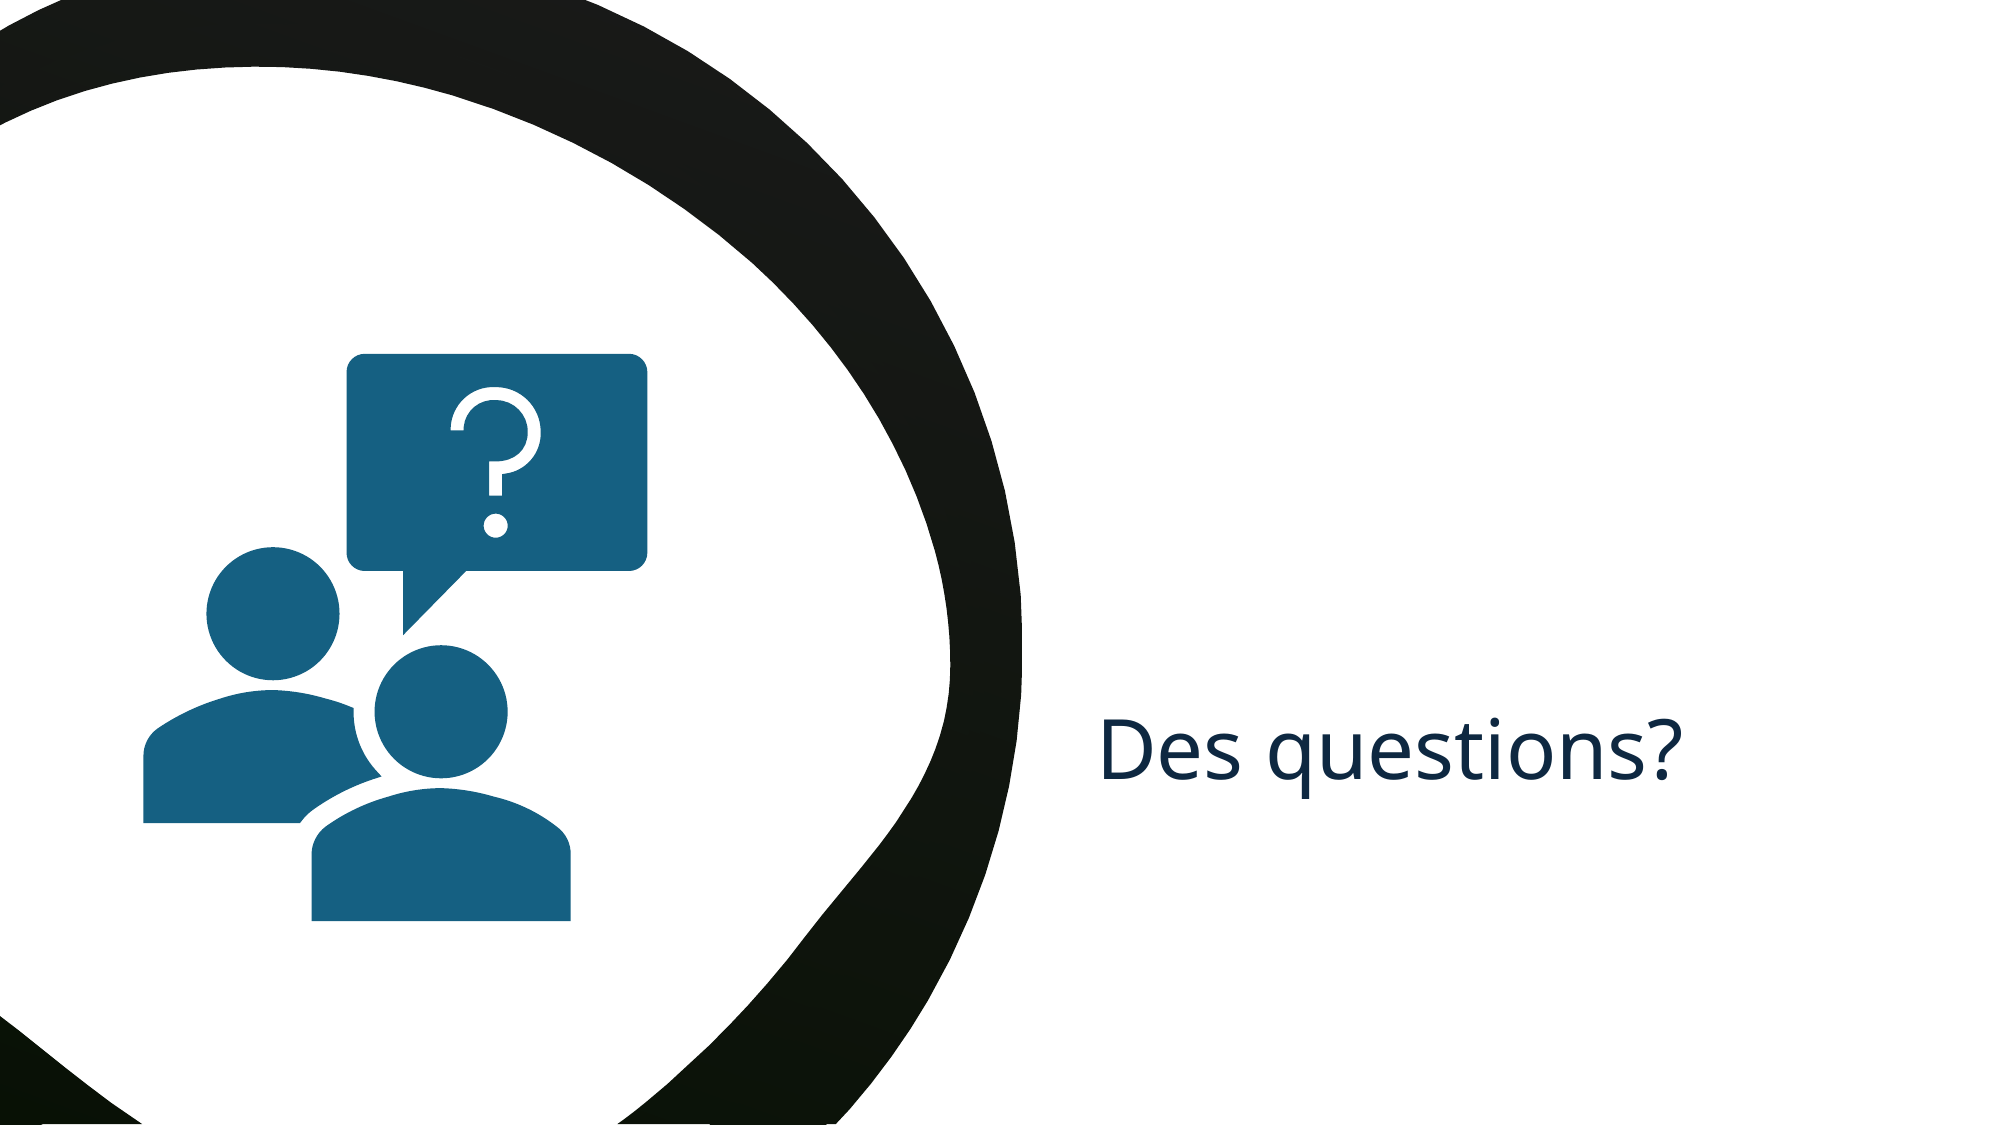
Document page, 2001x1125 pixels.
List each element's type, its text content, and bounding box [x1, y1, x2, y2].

picture [55, 297, 736, 978]
title Des questions? [1081, 700, 1870, 913]
text_box [0, 0, 2000, 1125]
